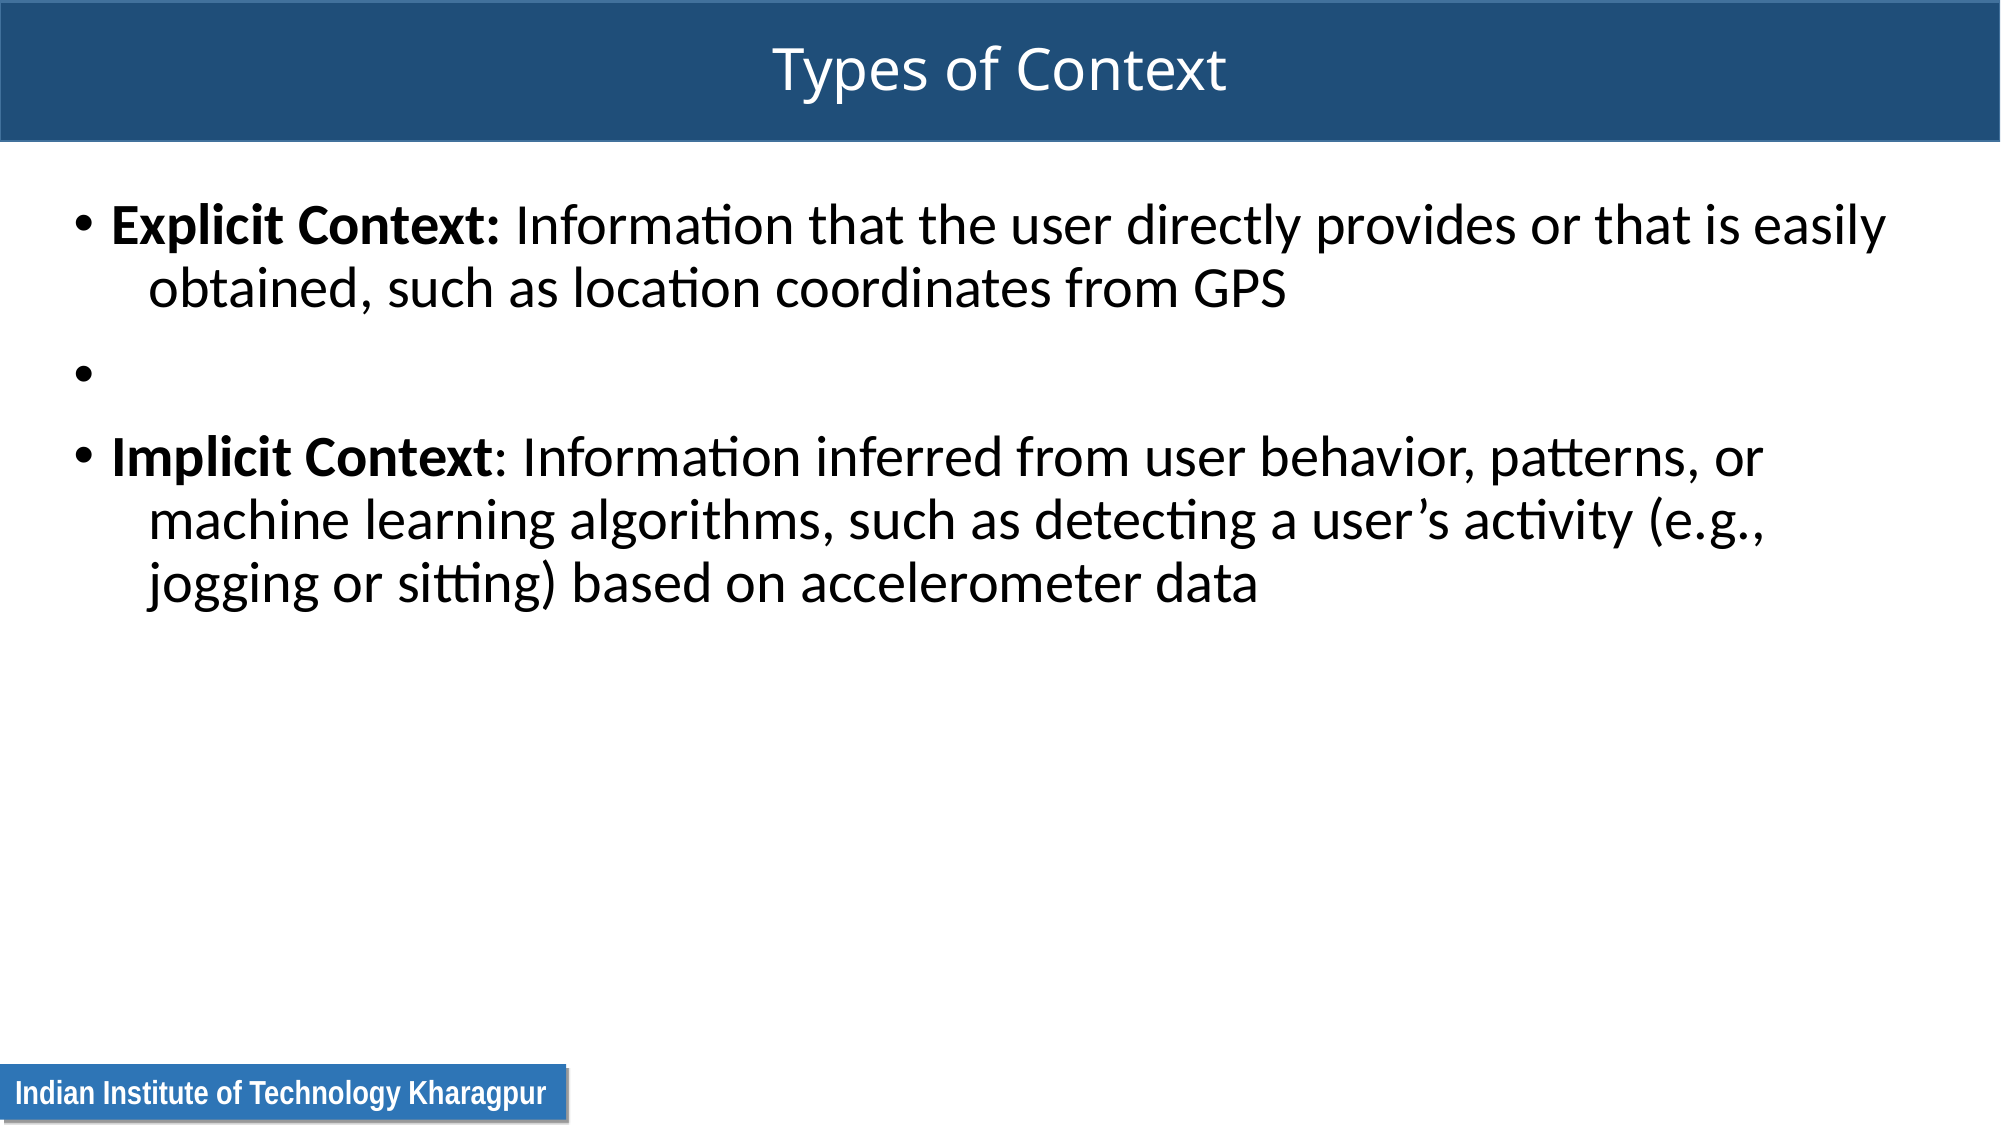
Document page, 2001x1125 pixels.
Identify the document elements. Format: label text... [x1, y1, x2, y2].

list Explicit Context: Information that the user directly provides or that is easily obtained, such as location coordinates from GPS Implicit Context: Information inferred from user behavior, patterns, or machine learning algorithms, such as detecting a user’s activity (e.g., jogging or sitting) based on accelerometer data [58, 186, 1954, 1065]
title Types of Context [0, 1, 2000, 141]
